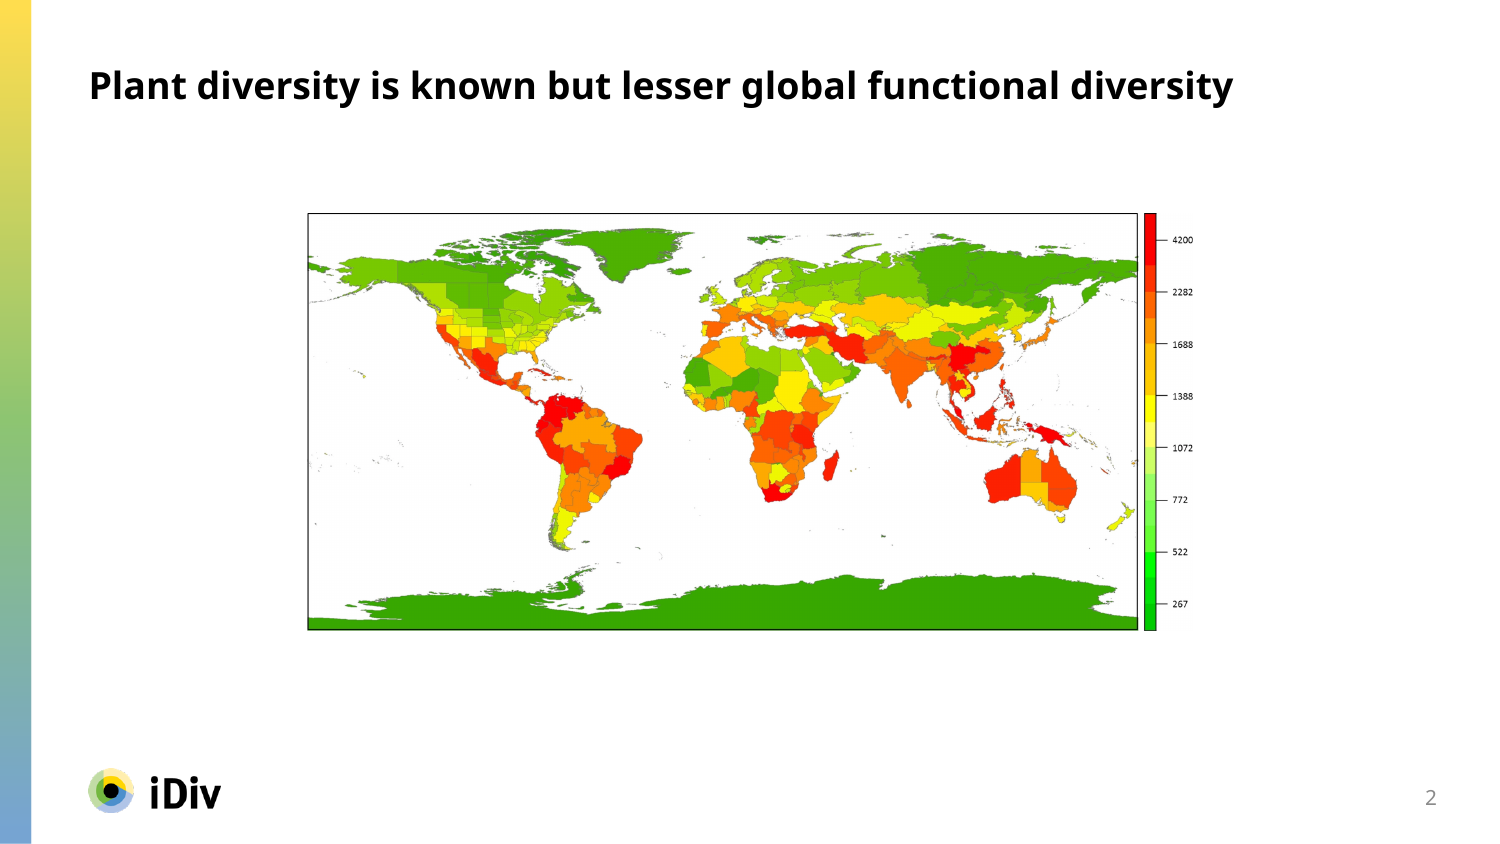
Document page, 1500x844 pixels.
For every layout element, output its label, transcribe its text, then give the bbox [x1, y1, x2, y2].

slide_number <number> [1240, 767, 1437, 813]
list Plant diversity is known but lesser global functional diversity [88, 61, 1437, 157]
picture [0, 0, 1500, 844]
